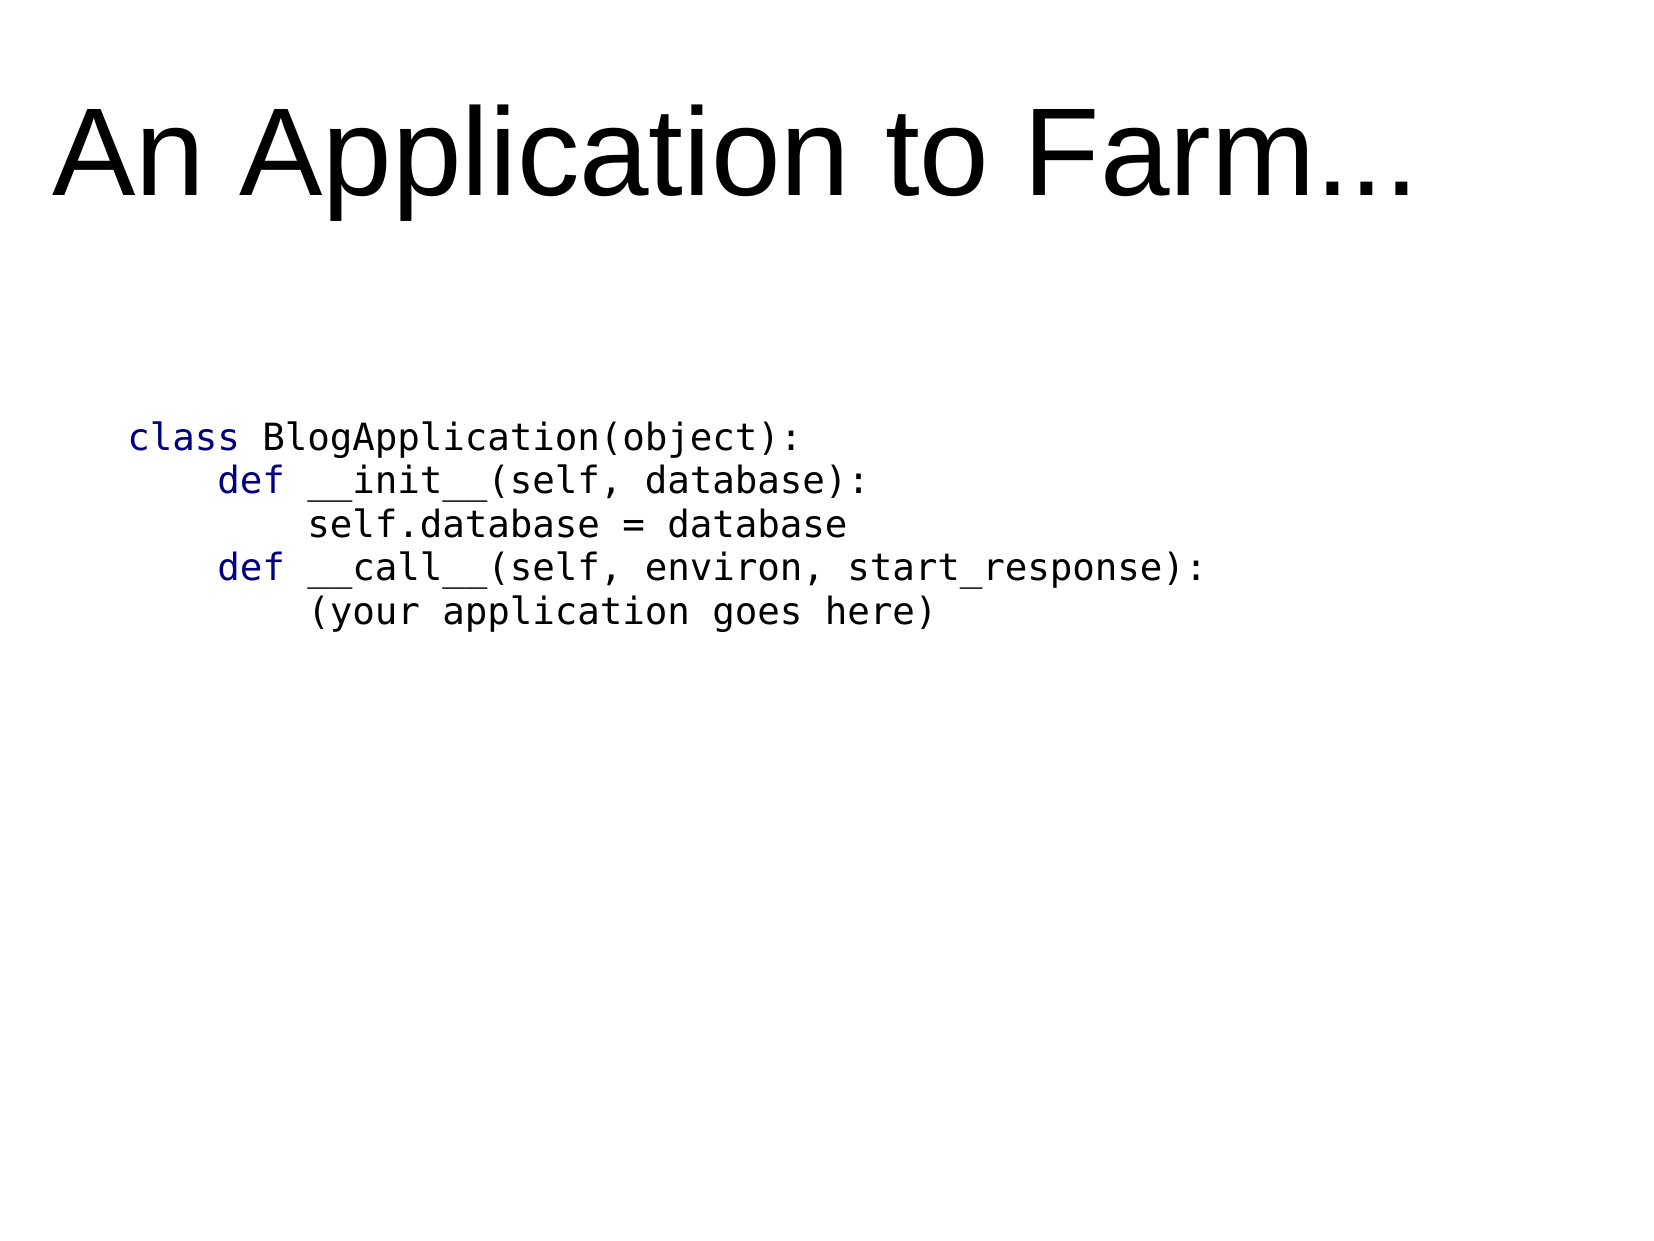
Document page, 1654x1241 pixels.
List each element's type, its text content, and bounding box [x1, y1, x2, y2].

text_box class BlogApplication(object): def __init__(self, database): self.database = database def __call__(self, environ, start_response): (your application goes here) [112, 408, 1529, 788]
text_box An Application to Farm... [37, 75, 1501, 230]
